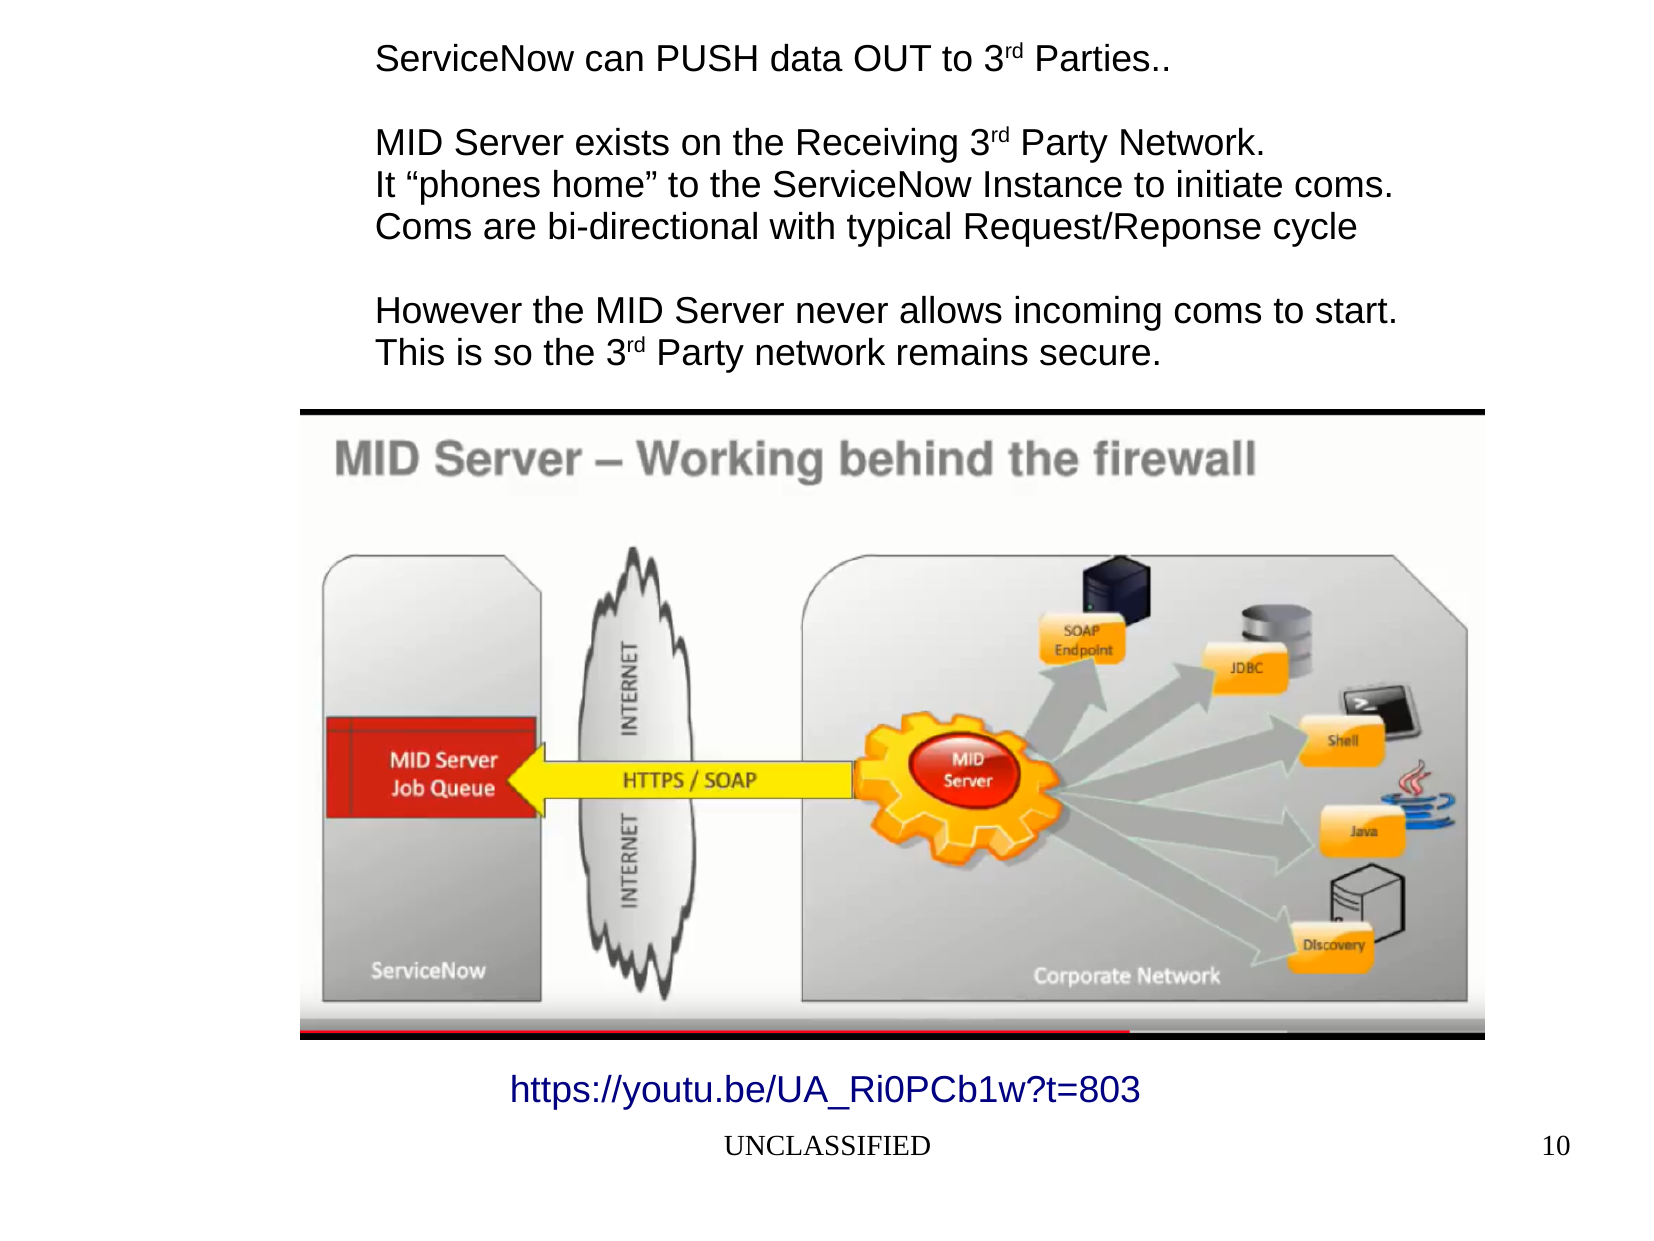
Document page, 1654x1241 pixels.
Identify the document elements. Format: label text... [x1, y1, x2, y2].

text_box ServiceNow can PUSH data OUT to 3rd Parties.. MID Server exists on the Receiving 3rd Party Network. It “phones home” to the ServiceNow Instance to initiate coms. Coms are bi-directional with typical Request/Reponse cycle However the MID Server never allows incoming coms to start. This is so the 3rd Party network remains secure. [360, 30, 1516, 427]
text_box https://youtu.be/UA_Ri0PCb1w?t=803 [495, 1060, 1516, 1160]
picture [300, 409, 1486, 1040]
